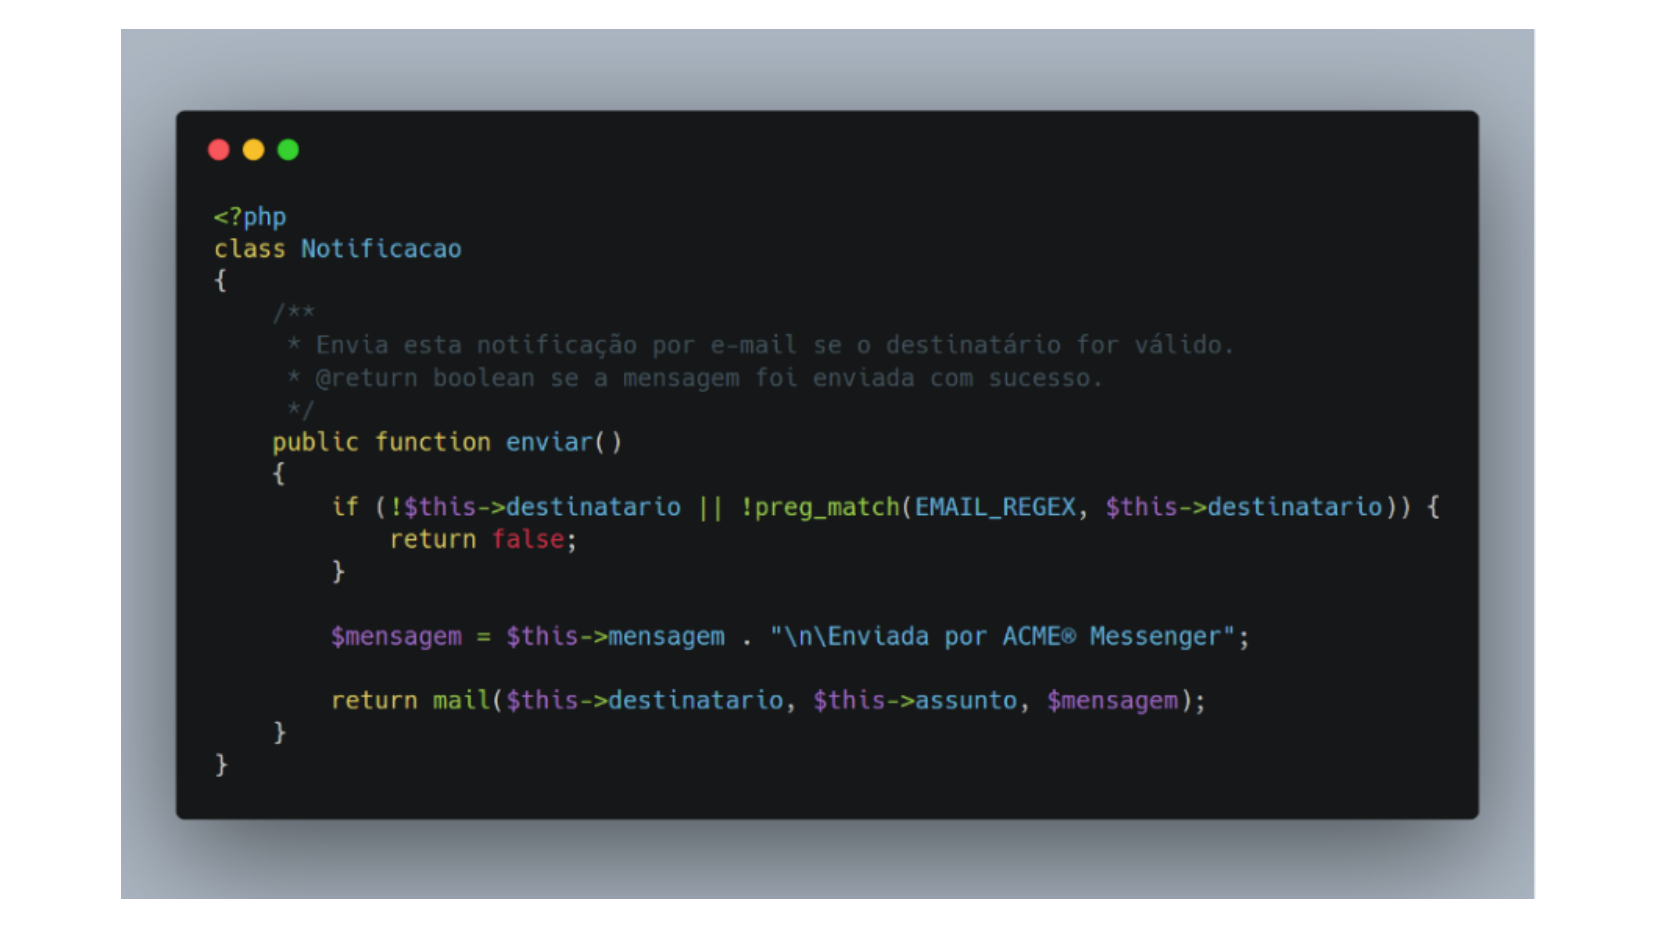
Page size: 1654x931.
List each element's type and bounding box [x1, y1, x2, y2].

picture [121, 29, 1536, 899]
